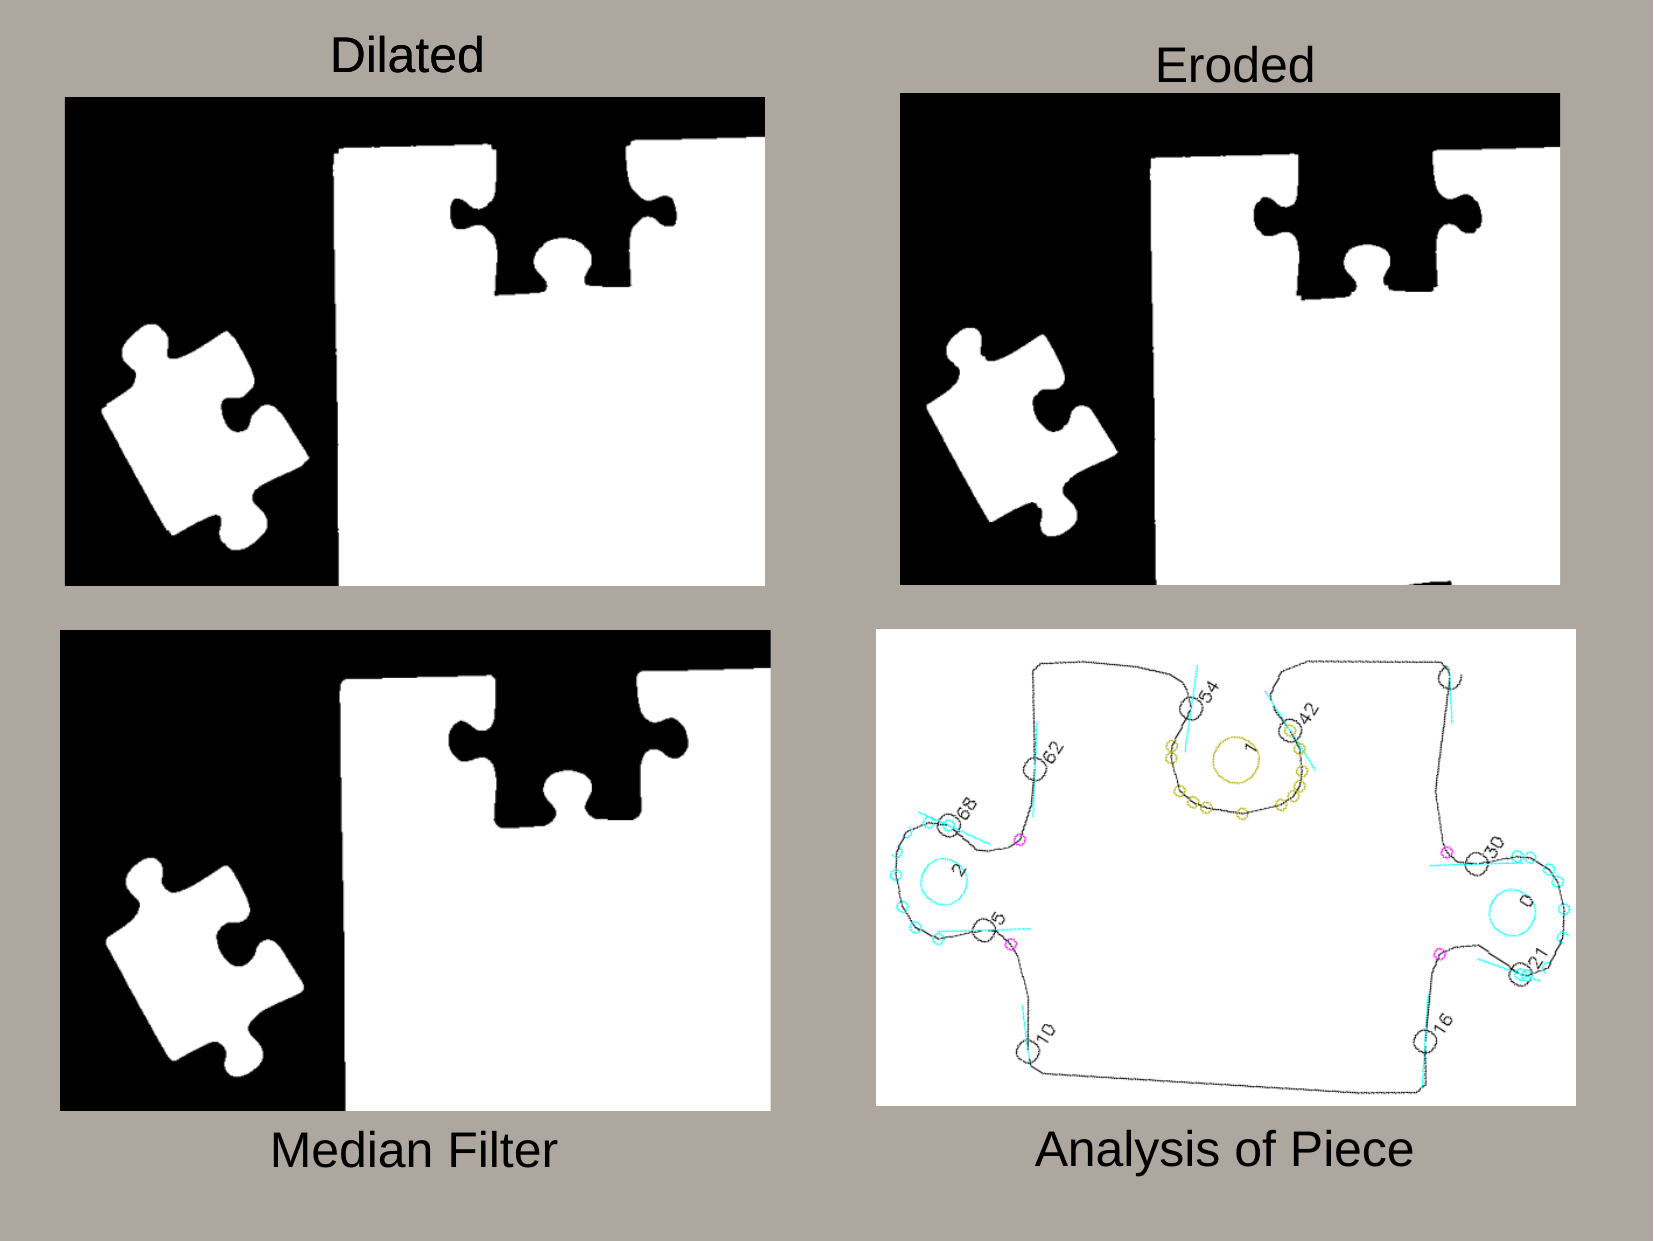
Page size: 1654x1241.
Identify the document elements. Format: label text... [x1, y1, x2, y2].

picture [900, 93, 1561, 585]
text_box Median Filter [255, 1114, 706, 1241]
picture [64, 97, 766, 586]
picture [876, 629, 1576, 1106]
text_box Analysis of Piece [1020, 1114, 1471, 1241]
text_box Dilated [315, 19, 541, 91]
picture [60, 630, 771, 1111]
text_box Eroded [1140, 30, 1366, 101]
